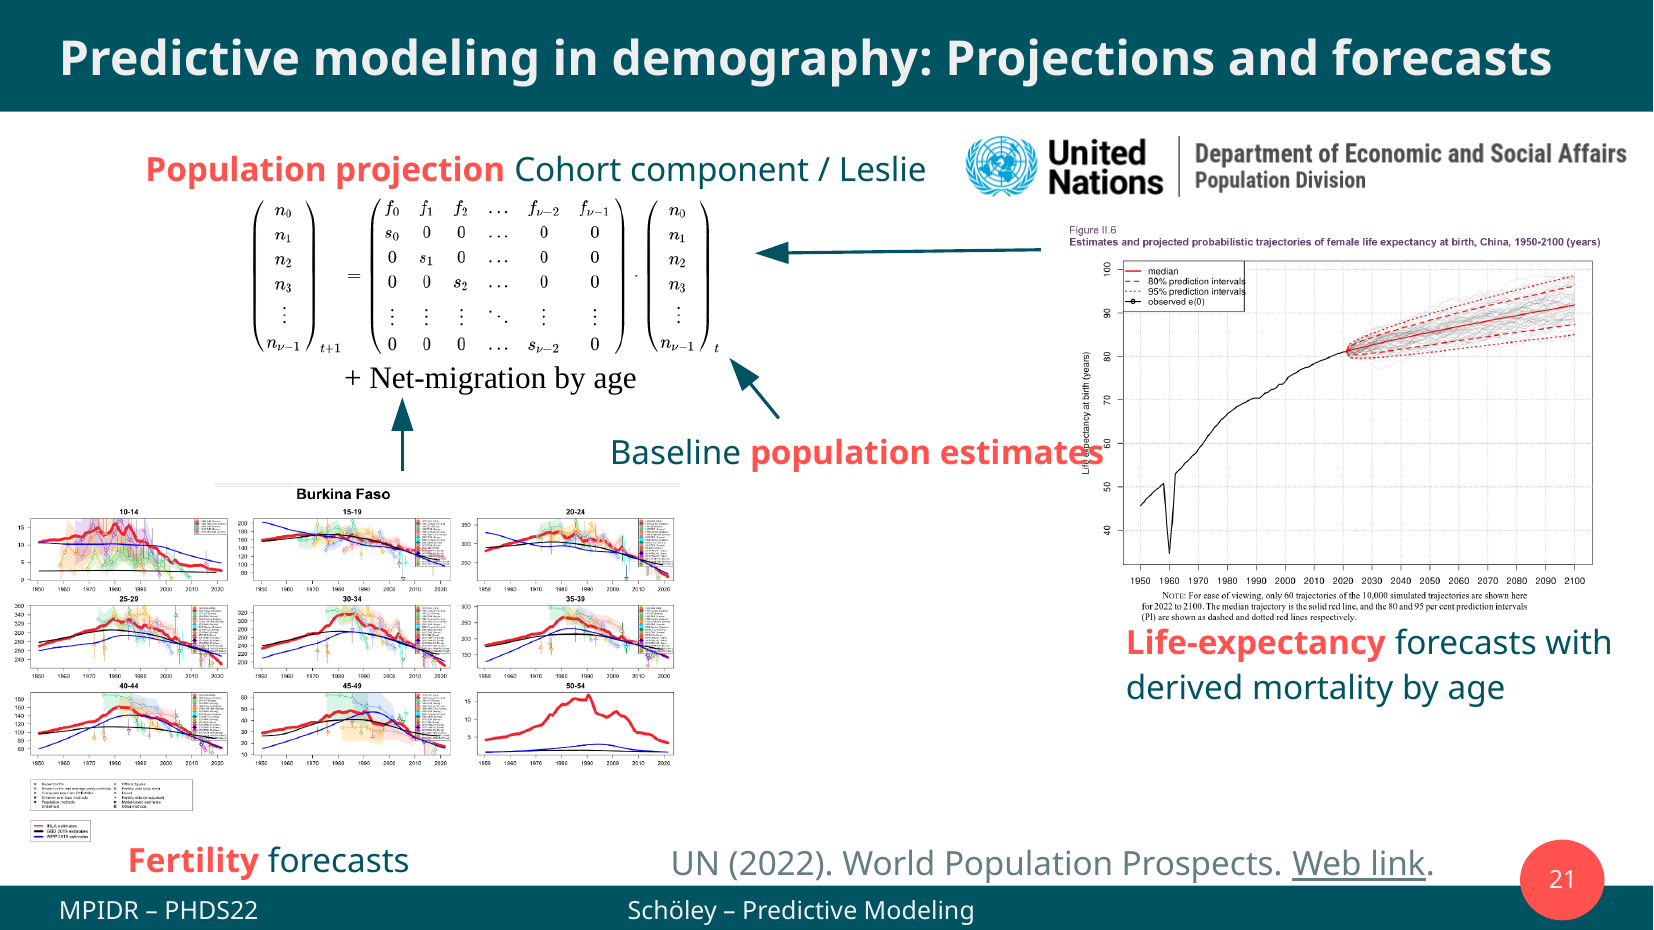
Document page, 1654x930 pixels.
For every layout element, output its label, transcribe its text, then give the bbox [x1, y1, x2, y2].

text_box + Net-migration by age [329, 353, 688, 418]
text_box Fertility forecasts [112, 829, 433, 884]
title Predictive modeling in demography: Projections and forecasts [58, 0, 1594, 117]
picture [248, 196, 720, 356]
picture [11, 483, 680, 848]
text_box UN (2022). World Population Prospects. Web link. [655, 832, 1653, 887]
text_box Life-expectancy forecasts with derived mortality by age [1111, 611, 1600, 704]
picture [1064, 221, 1605, 630]
picture [955, 116, 1639, 216]
text_box Baseline population estimates [595, 421, 1074, 475]
text_box Population projection Cohort component / Leslie [130, 138, 884, 193]
